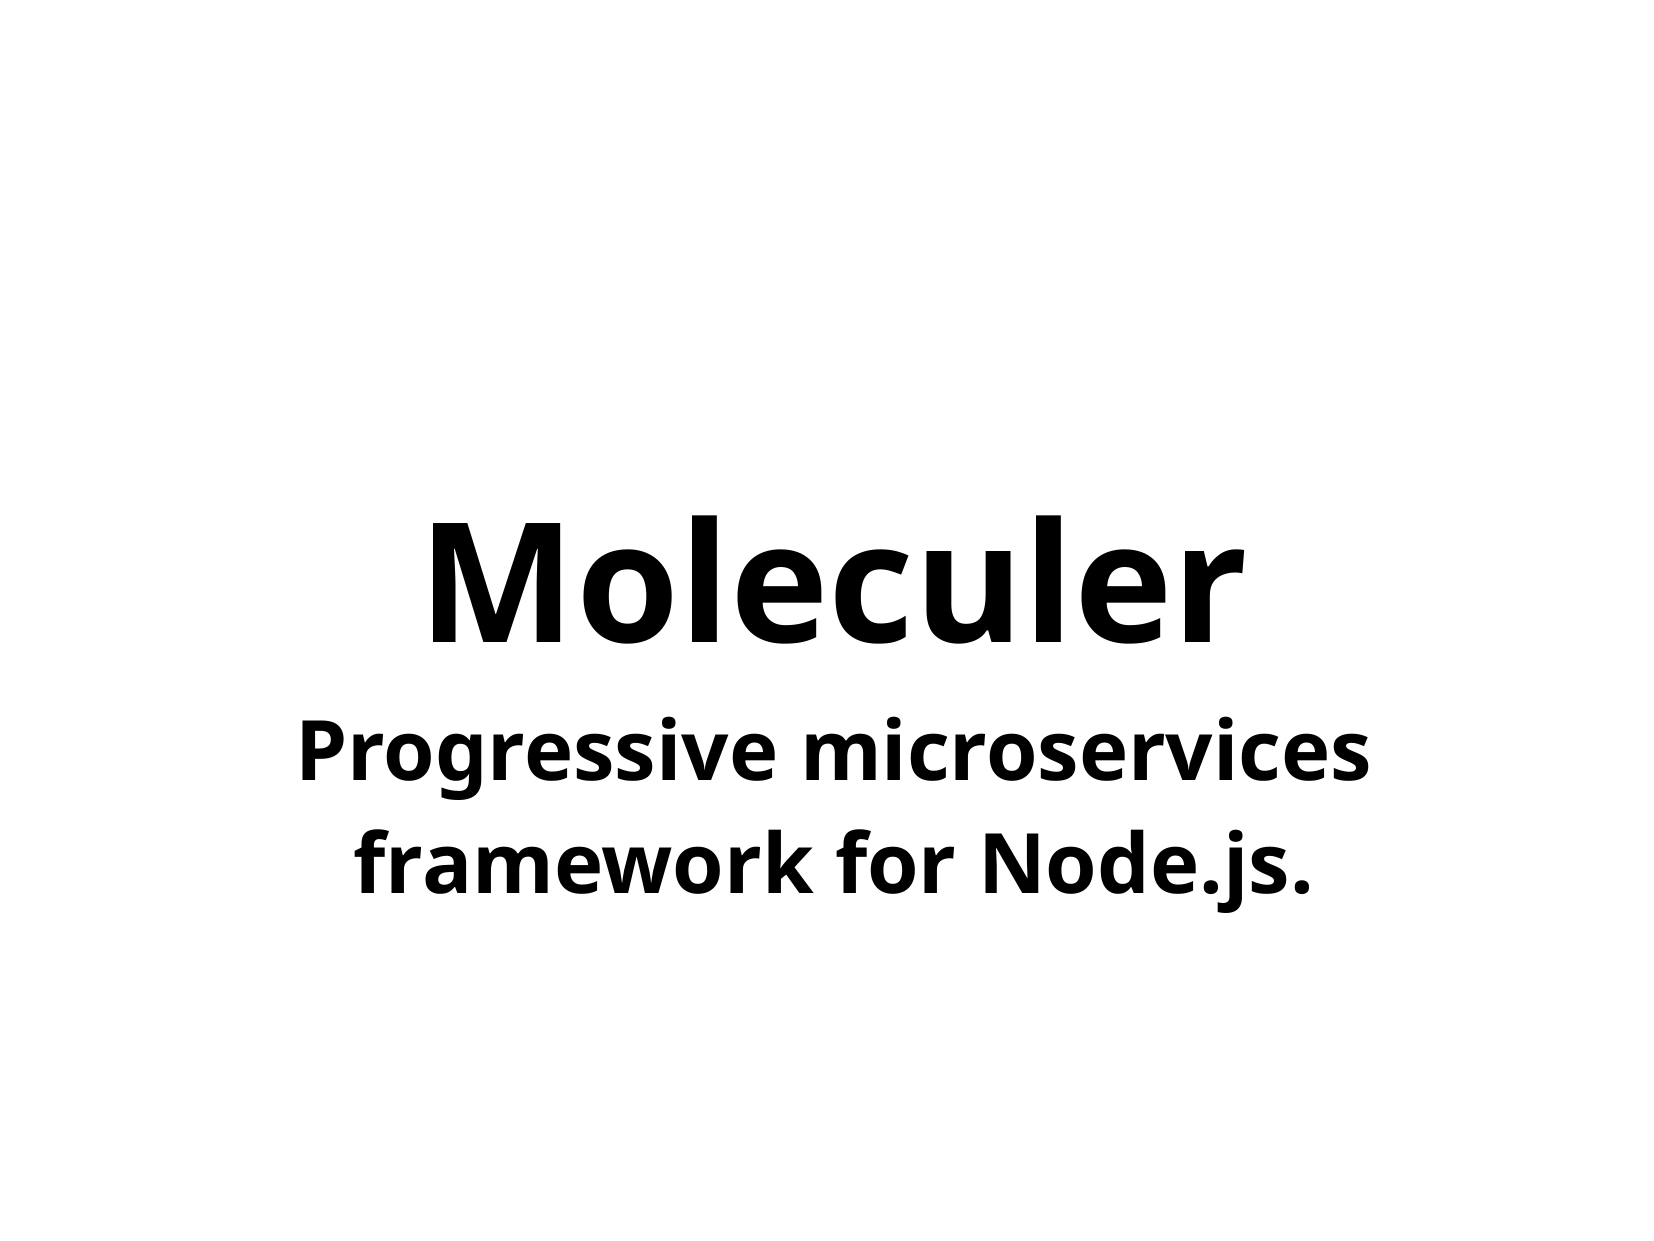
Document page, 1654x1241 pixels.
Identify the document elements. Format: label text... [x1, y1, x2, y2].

title Moleculer Progressive microservices framework for Node.js. [90, 496, 1579, 887]
